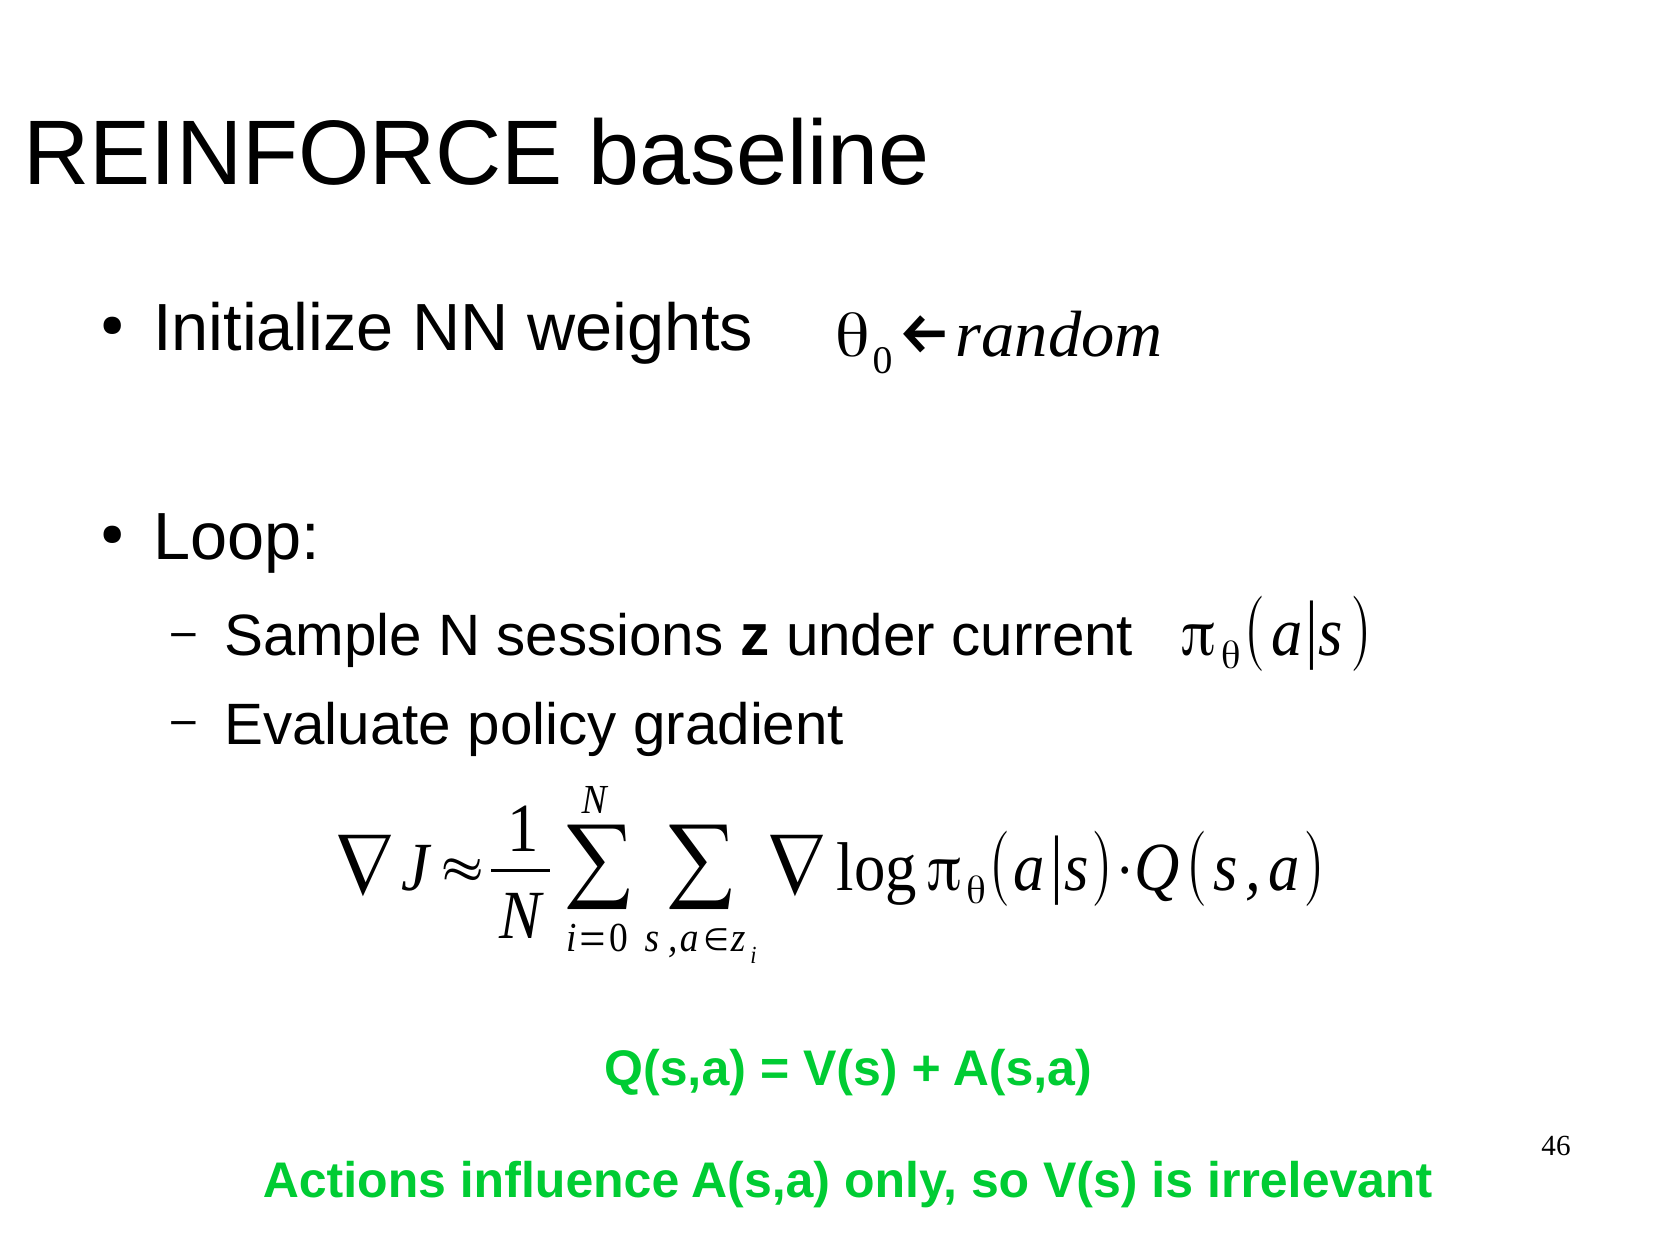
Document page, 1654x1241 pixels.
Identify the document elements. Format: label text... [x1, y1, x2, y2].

title REINFORCE baseline [23, 49, 1512, 257]
chart [818, 299, 1179, 384]
text_box Q(s,a) = V(s) + A(s,a) Actions influence A(s,a) only, so V(s) is irrelevant [225, 1032, 1471, 1217]
list Initialize NN weights Loop: Sample N sessions z under current Evaluate policy gradient [82, 290, 1571, 1186]
chart [1166, 590, 1385, 674]
